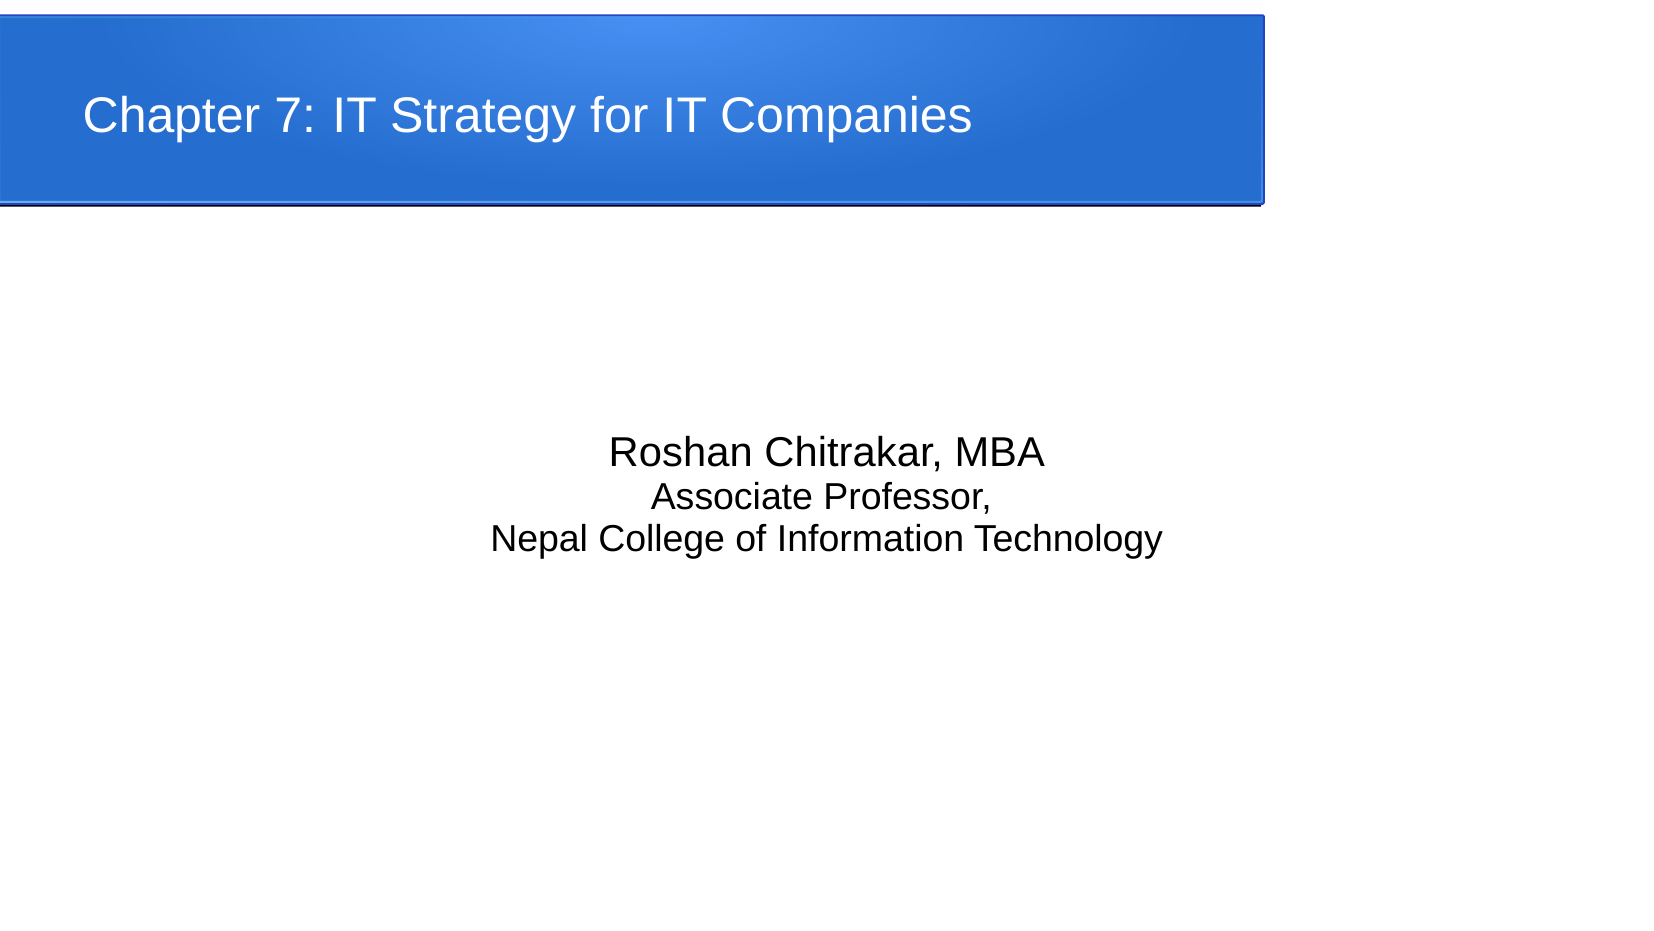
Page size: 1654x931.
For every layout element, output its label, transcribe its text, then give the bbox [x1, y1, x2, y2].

title Chapter 7: IT Strategy for IT Companies [82, 35, 1235, 189]
subtitle Roshan Chitrakar, MBA Associate Professor, Nepal College of Information Technology [82, 224, 1571, 764]
